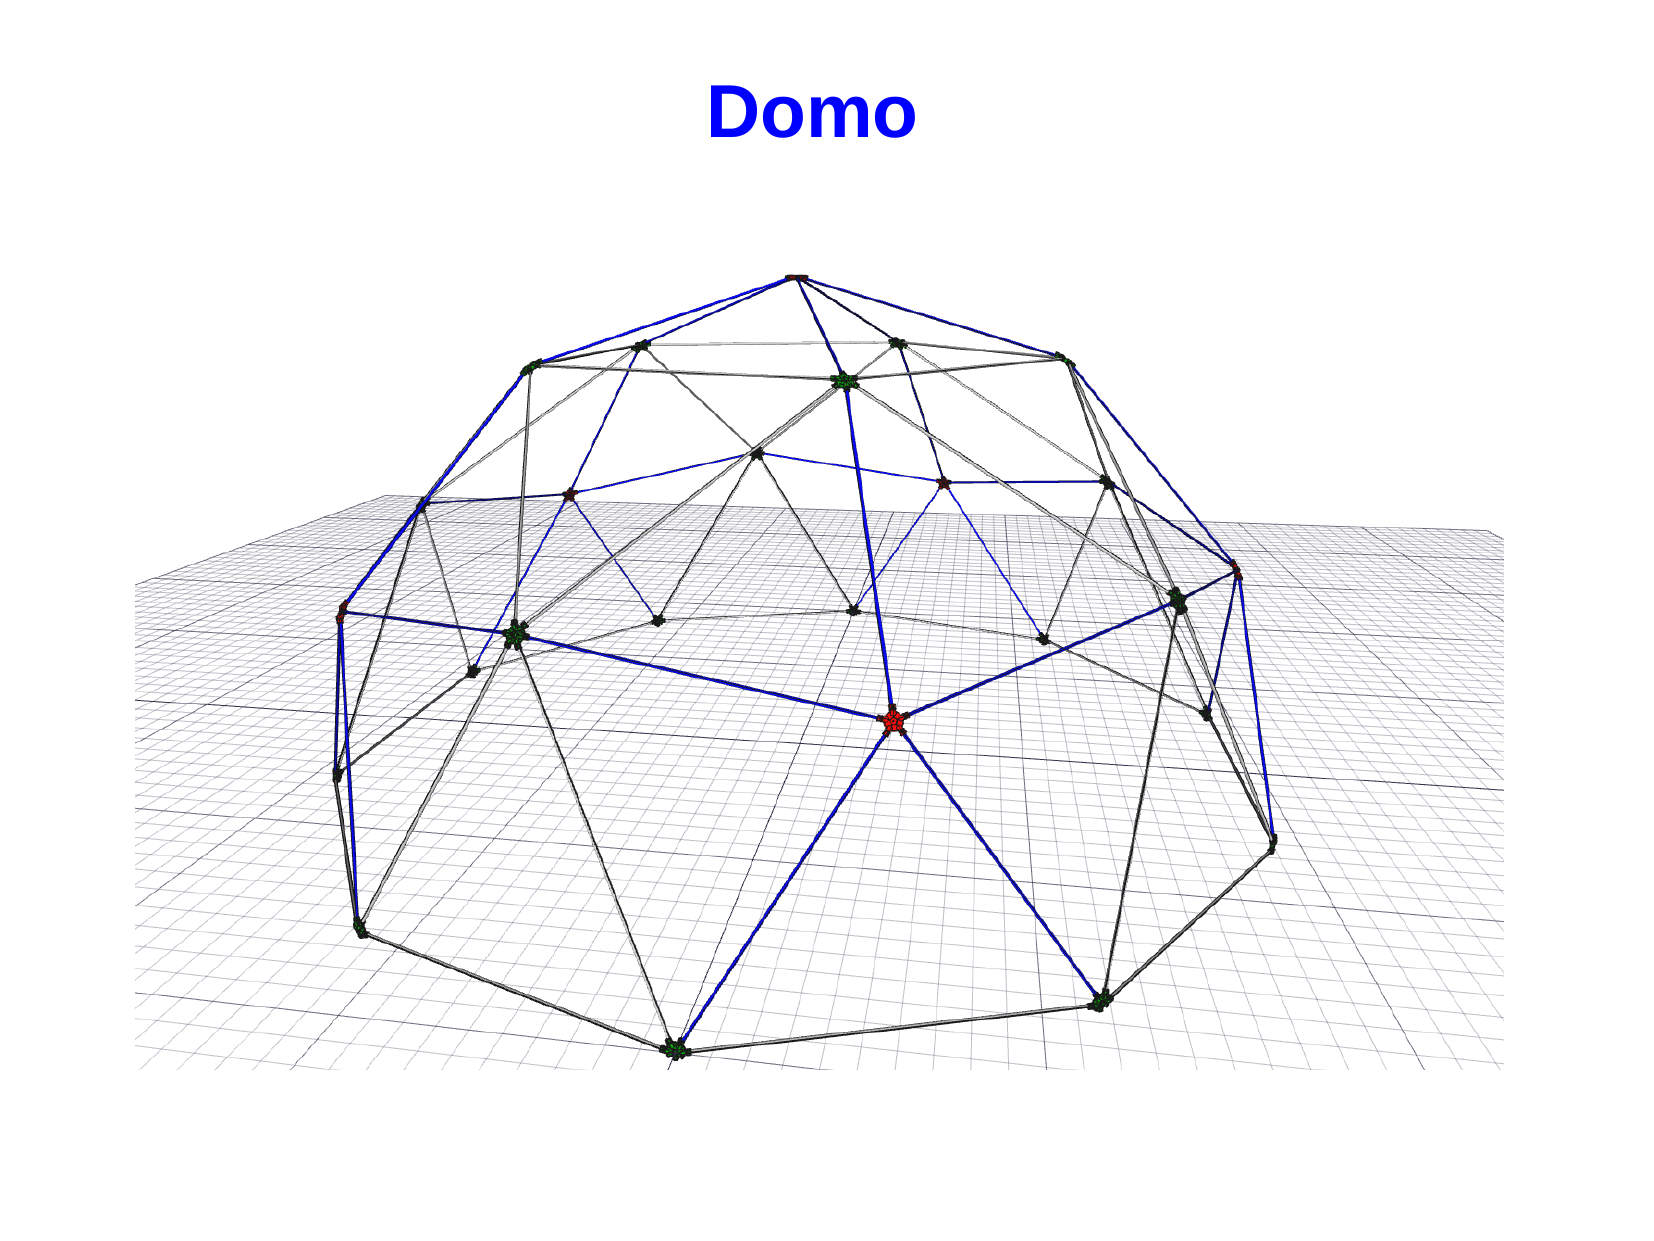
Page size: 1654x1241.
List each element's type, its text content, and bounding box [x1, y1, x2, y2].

picture [135, 224, 1504, 1070]
text_box Domo [64, 58, 1561, 164]
